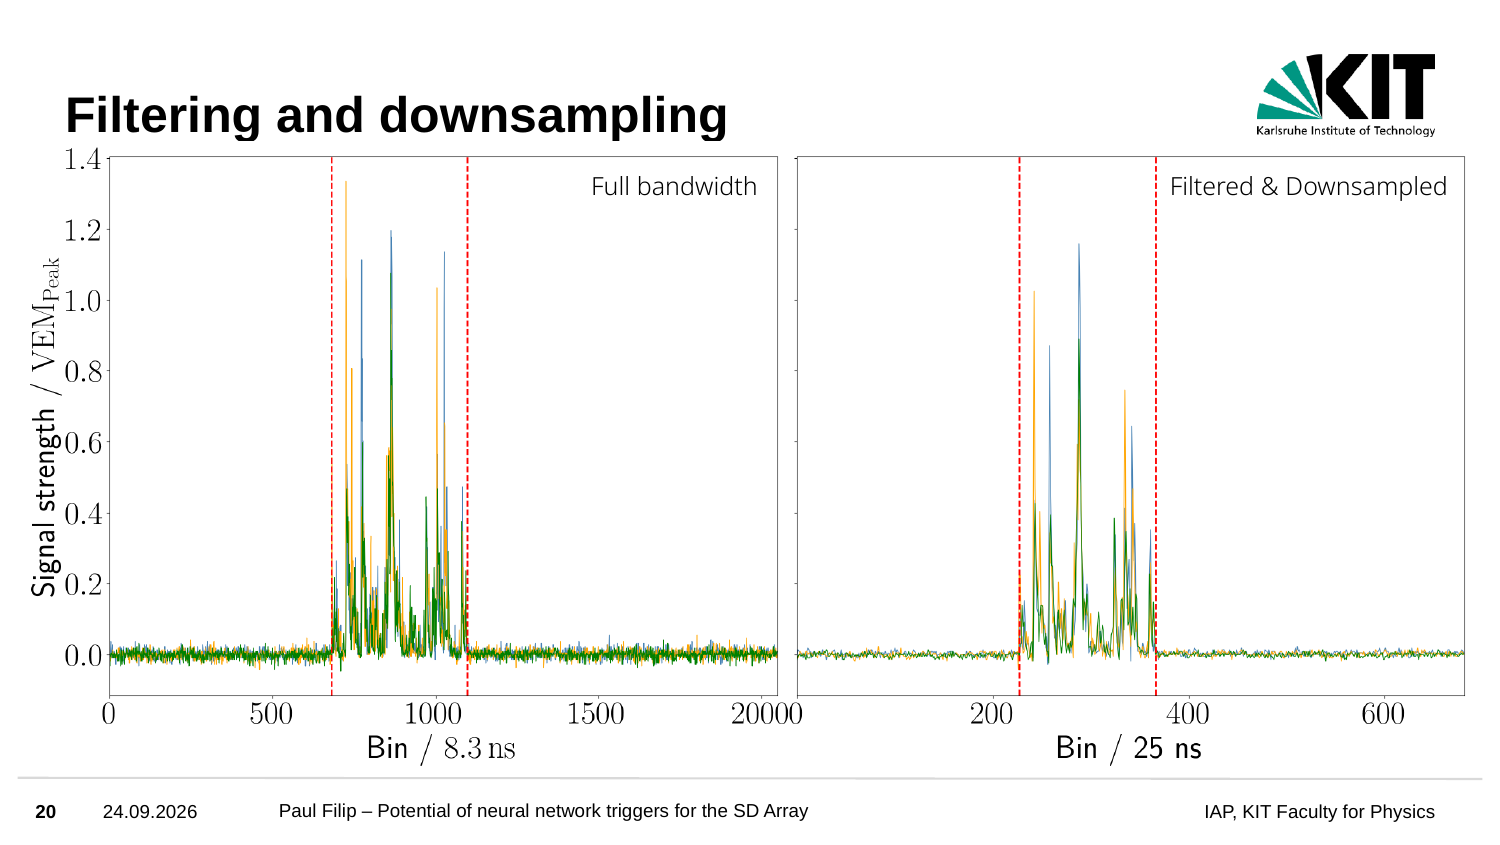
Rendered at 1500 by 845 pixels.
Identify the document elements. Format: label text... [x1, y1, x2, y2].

text_box Full bandwidth [576, 156, 774, 212]
picture [1257, 54, 1435, 137]
title Filtering and downsampling [64, 48, 1192, 141]
text_box Filtered & Downsampled [1155, 156, 1464, 212]
picture [24, 141, 1470, 771]
